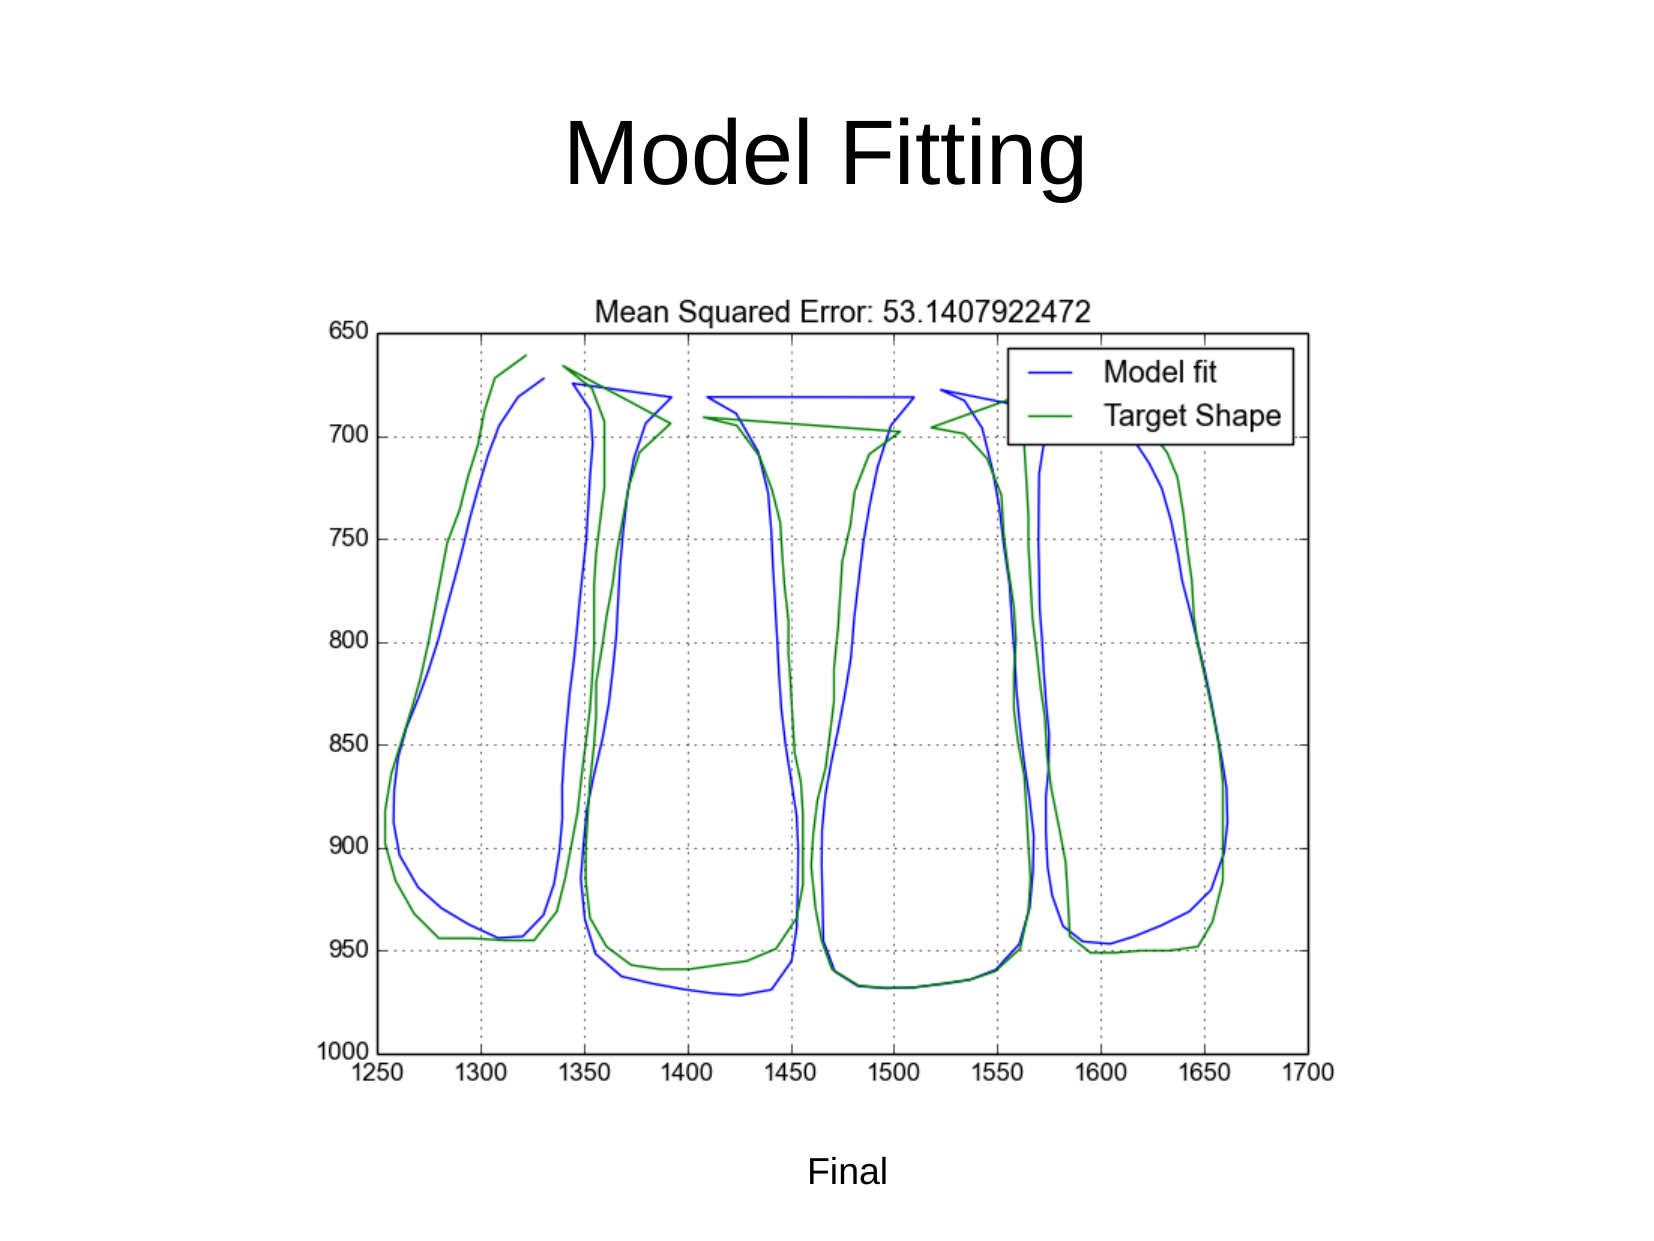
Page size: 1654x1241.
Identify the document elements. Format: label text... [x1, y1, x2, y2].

text_box Final [390, 1143, 1306, 1201]
picture [227, 243, 1428, 1144]
title Model Fitting [82, 49, 1571, 257]
